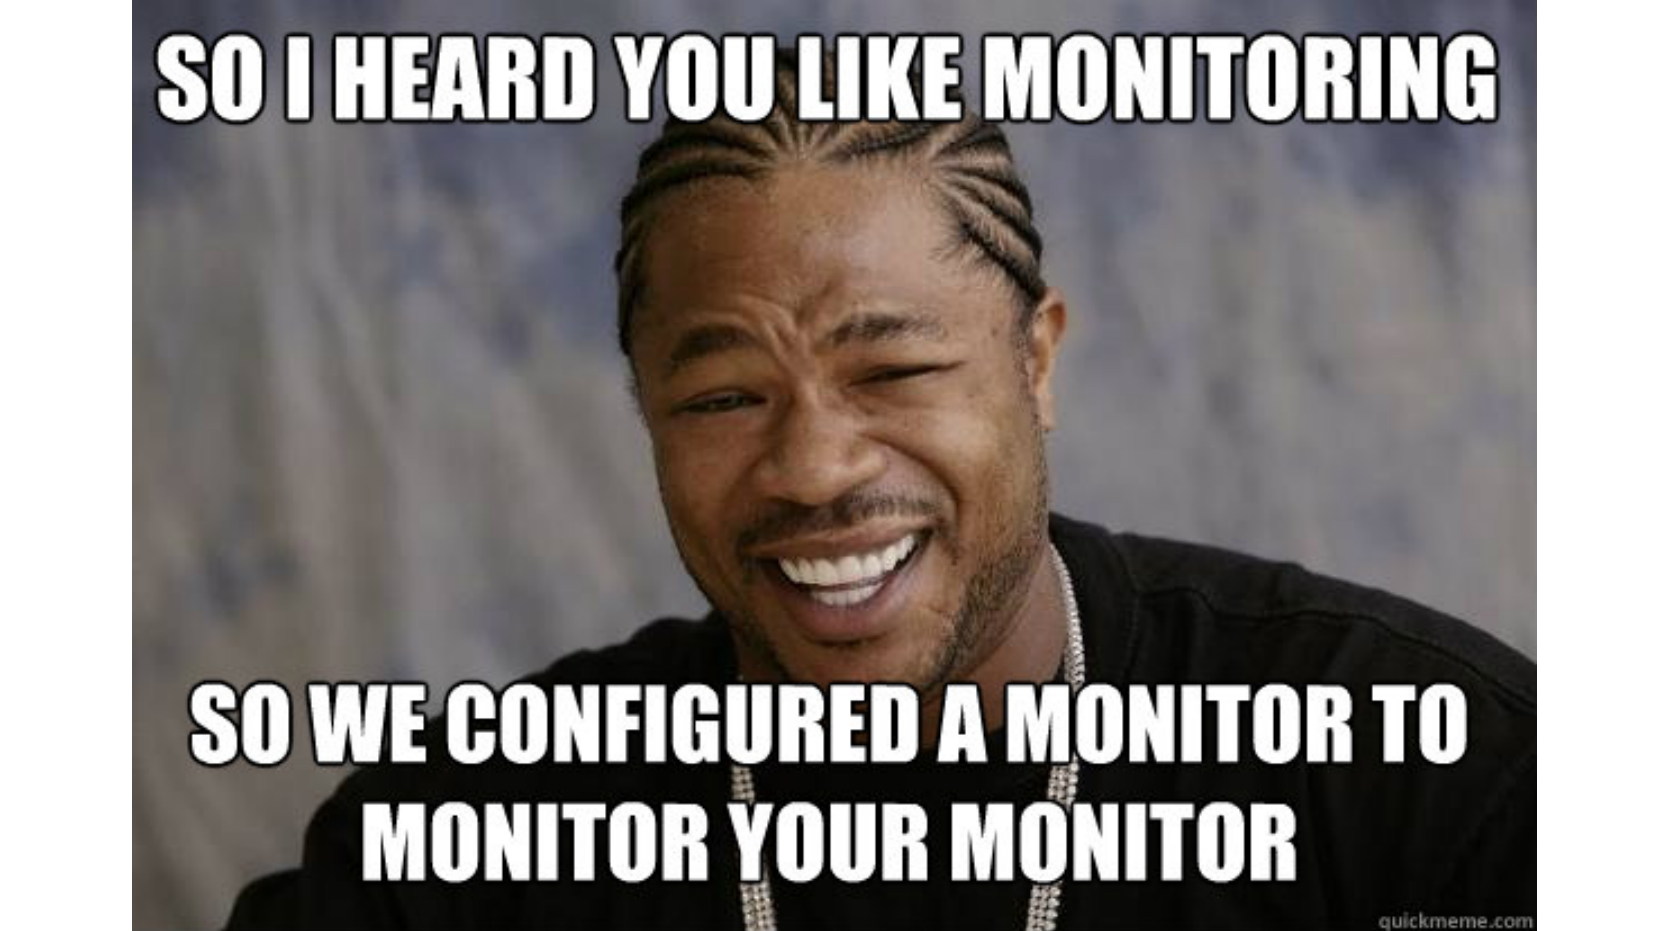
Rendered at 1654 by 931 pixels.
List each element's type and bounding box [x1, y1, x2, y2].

picture [132, 0, 1537, 931]
